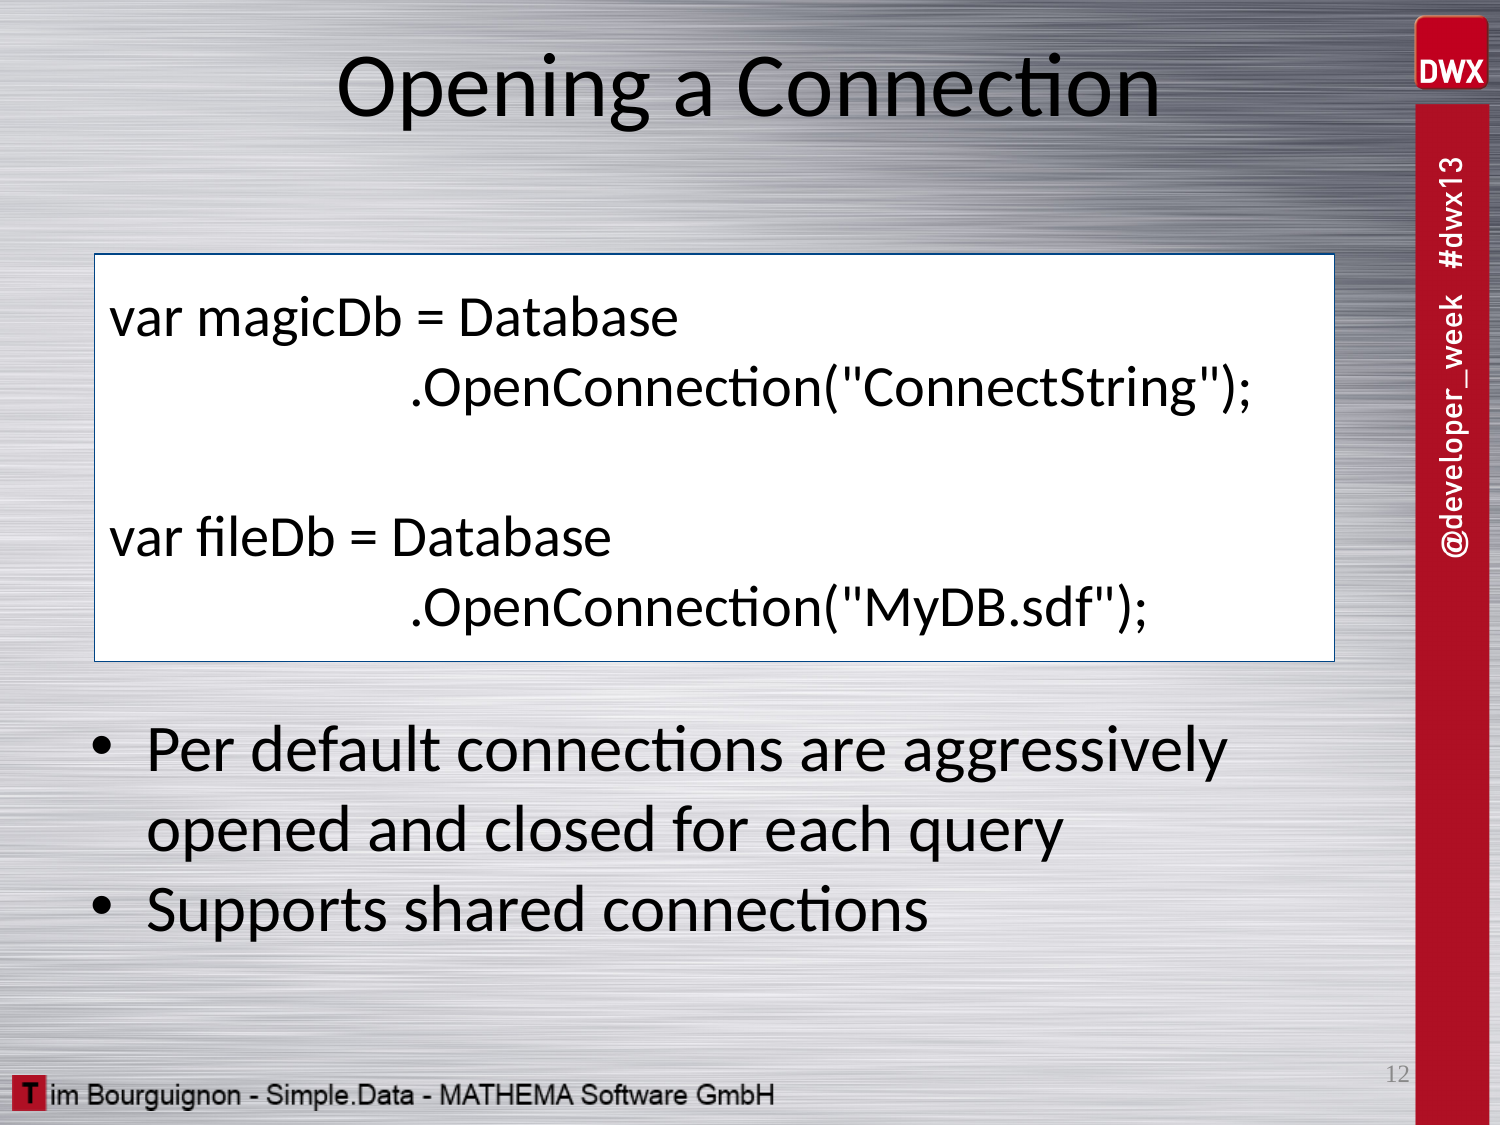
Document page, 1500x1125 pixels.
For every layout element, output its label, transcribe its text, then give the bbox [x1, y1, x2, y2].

title Opening a Connection [75, 0, 1426, 174]
text_box var magicDb = Database .OpenConnection("ConnectString"); var fileDb = Database .OpenConnection("MyDB.sdf"); [94, 253, 1335, 662]
list Per default connections are aggressively opened and closed for each query Supports shared connections [75, 696, 1426, 1059]
picture [0, 0, 1500, 1125]
